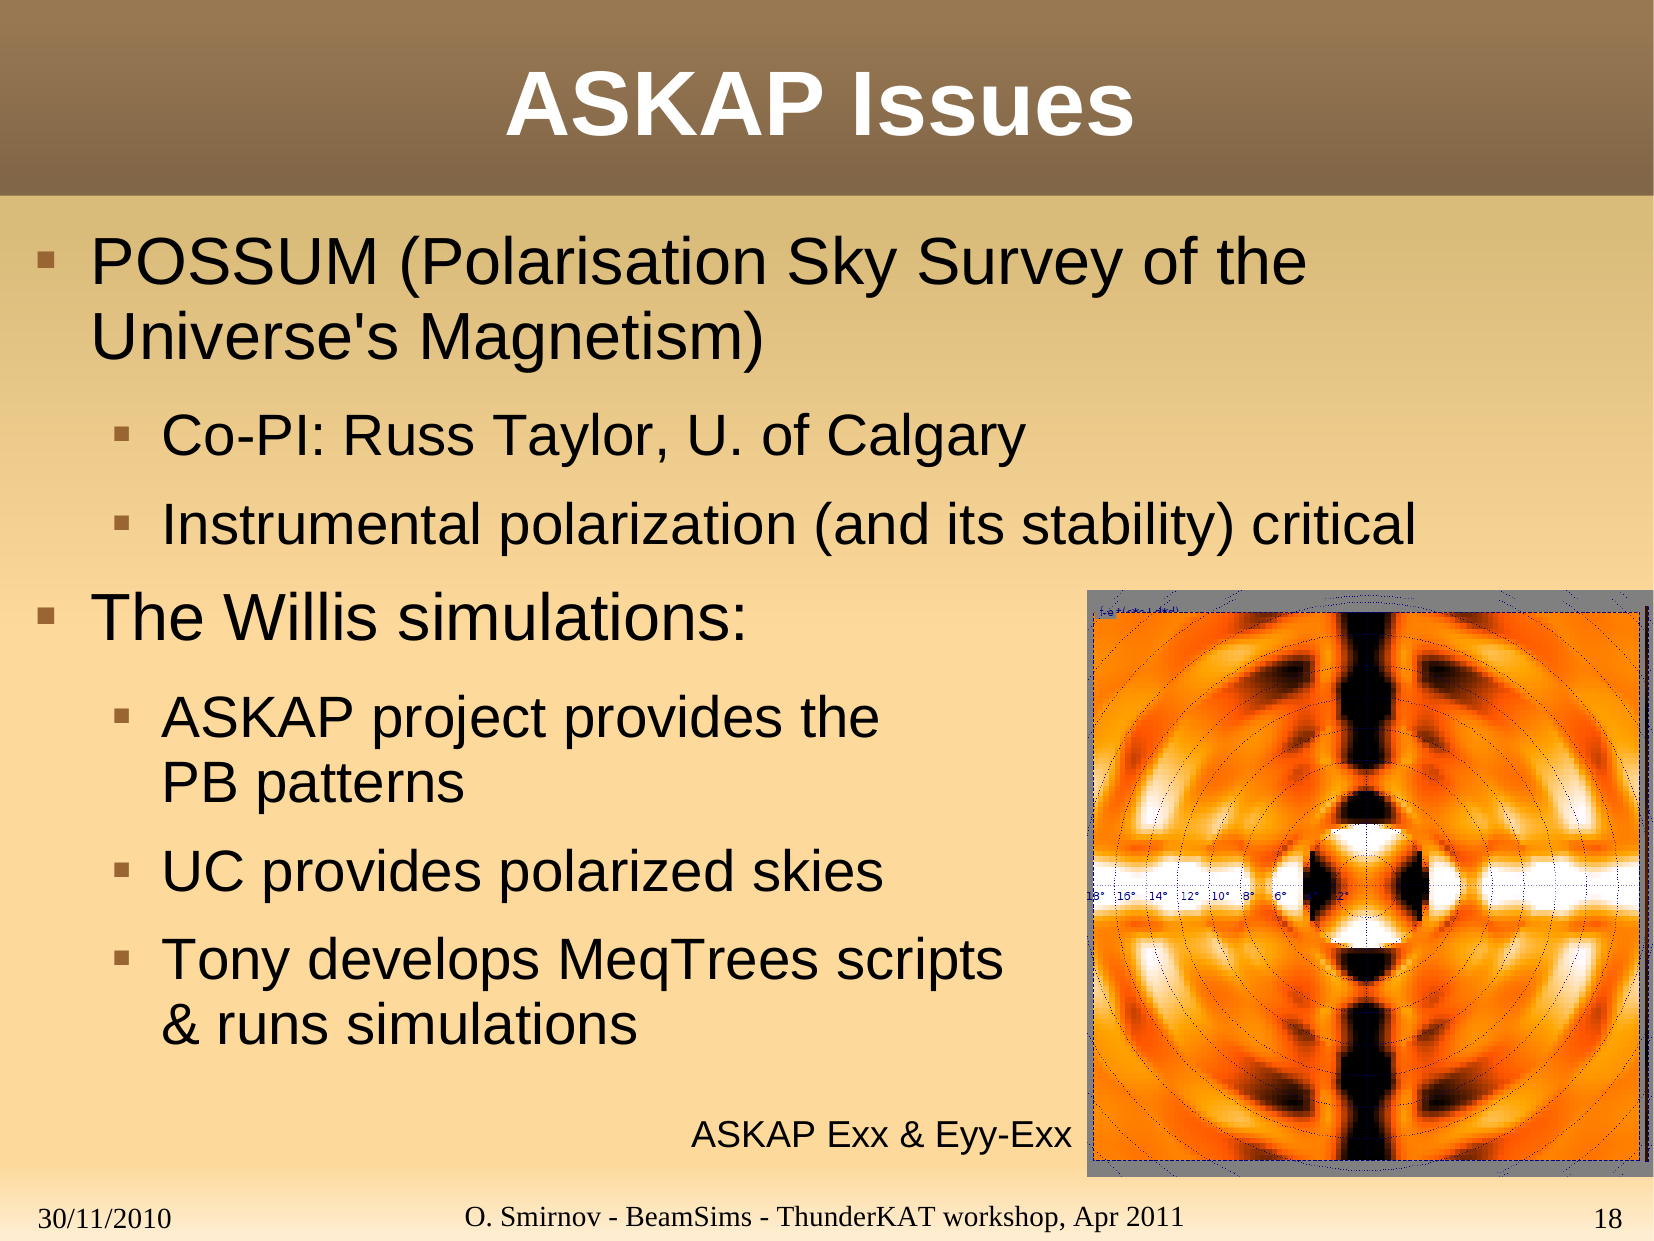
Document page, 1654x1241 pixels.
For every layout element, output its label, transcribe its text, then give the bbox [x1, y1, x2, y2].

text_box ASKAP Exx & Eyy-Exx [525, 1105, 1088, 1163]
list POSSUM (Polarisation Sky Survey of the Universe's Magnetism) Co-PI: Russ Taylor, U. of Calgary Instrumental polarization (and its stability) critical The Willis simulations: ASKAP project provides the PB patterns UC provides polarized skies Tony develops MeqTrees scripts & runs simulations [19, 223, 1509, 1146]
title ASKAP Issues [76, 7, 1565, 200]
picture [0, 0, 1654, 1241]
